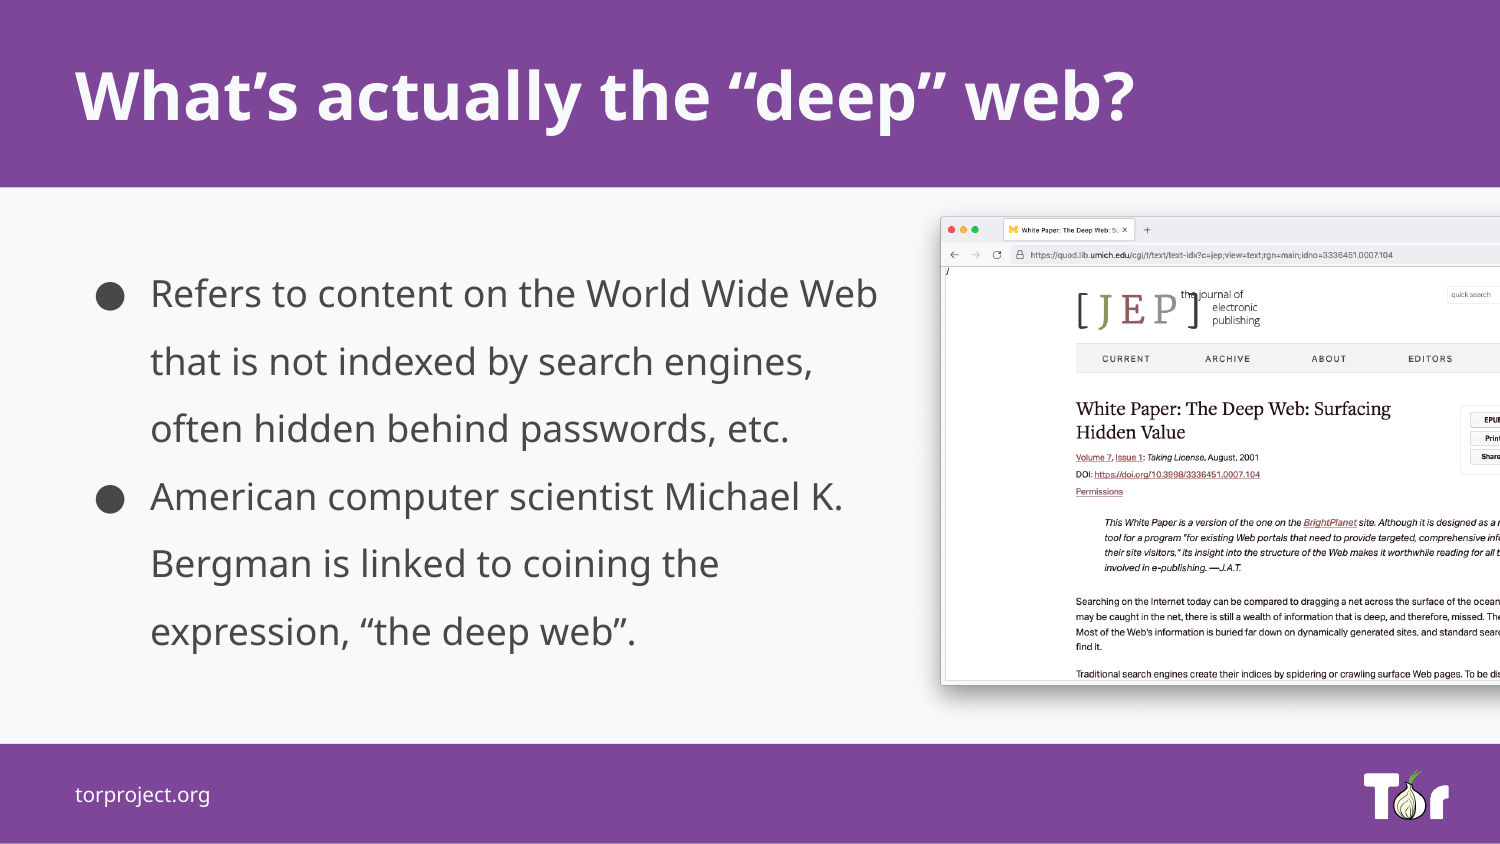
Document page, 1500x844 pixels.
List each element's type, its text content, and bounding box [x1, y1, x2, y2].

list Refers to content on the World Wide Web that is not indexed by search engines, often hidden behind passwords, etc. American computer scientist Michael K. Bergman is linked to coining the expression, “the deep web”. [75, 187, 888, 713]
picture [907, 194, 1500, 729]
title What’s actually the “deep” web? [75, 46, 1436, 141]
picture [1364, 768, 1449, 820]
